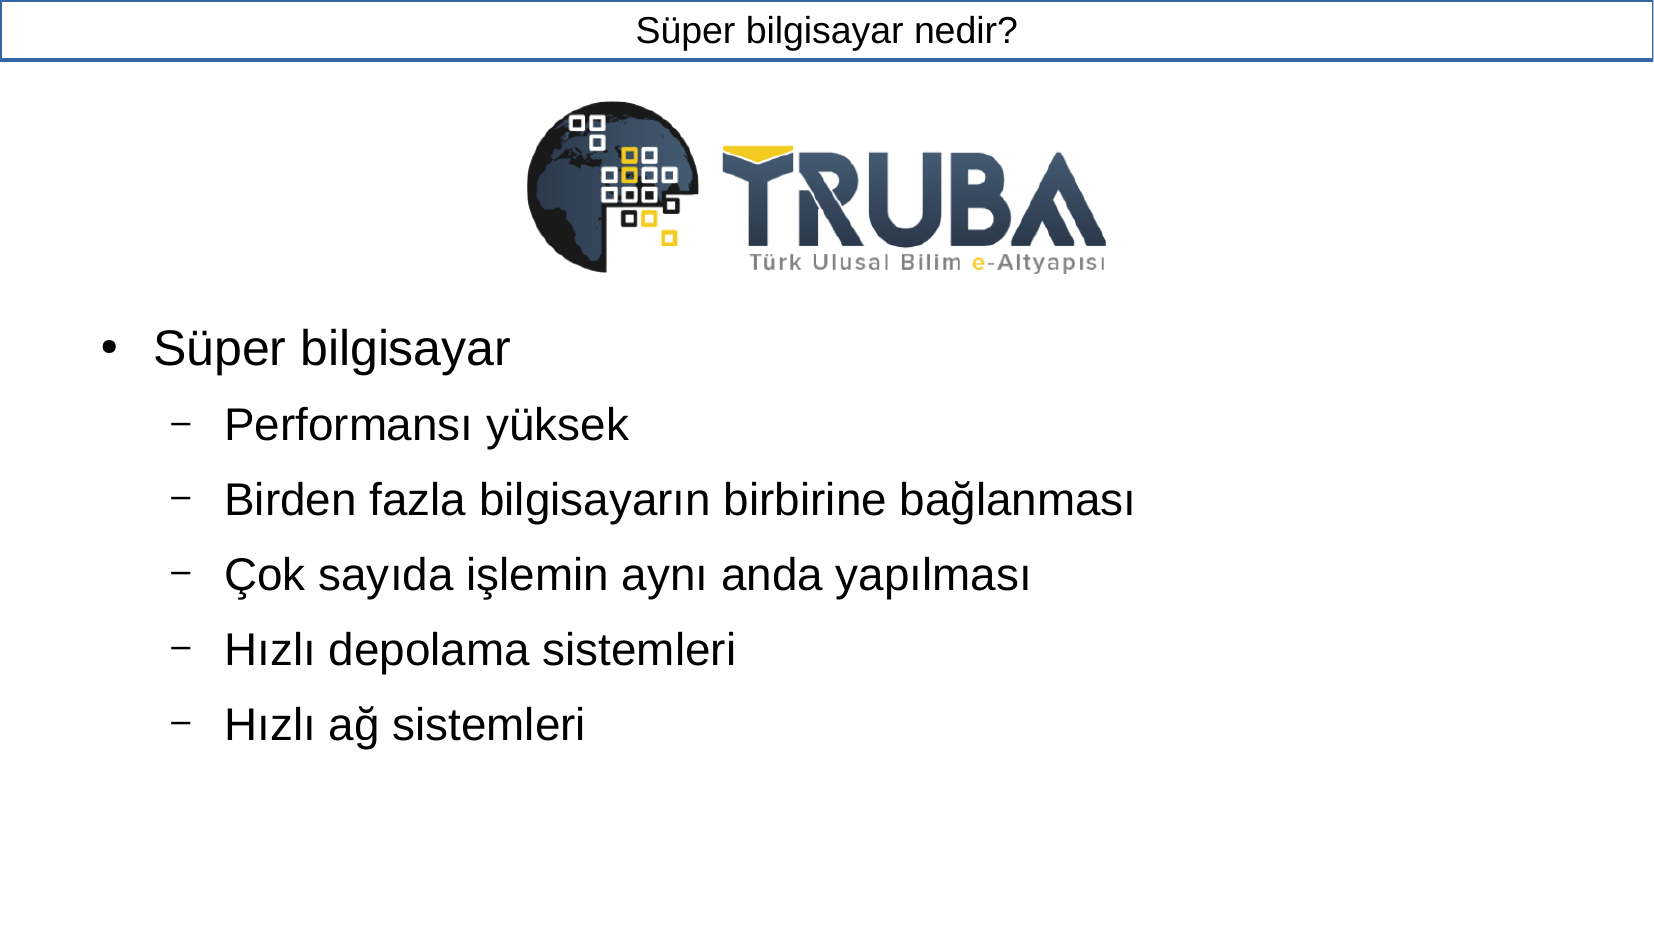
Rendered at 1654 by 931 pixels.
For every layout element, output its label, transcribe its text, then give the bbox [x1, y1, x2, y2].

text_box Süper bilgisayar nedir? [0, 0, 1654, 61]
list Süper bilgisayar Performansı yüksek Birden fazla bilgisayarın birbirine bağlanması Çok sayıda işlemin aynı anda yapılması Hızlı depolama sistemleri Hızlı ağ sistemleri [82, 319, 1571, 822]
picture [510, 84, 1111, 290]
